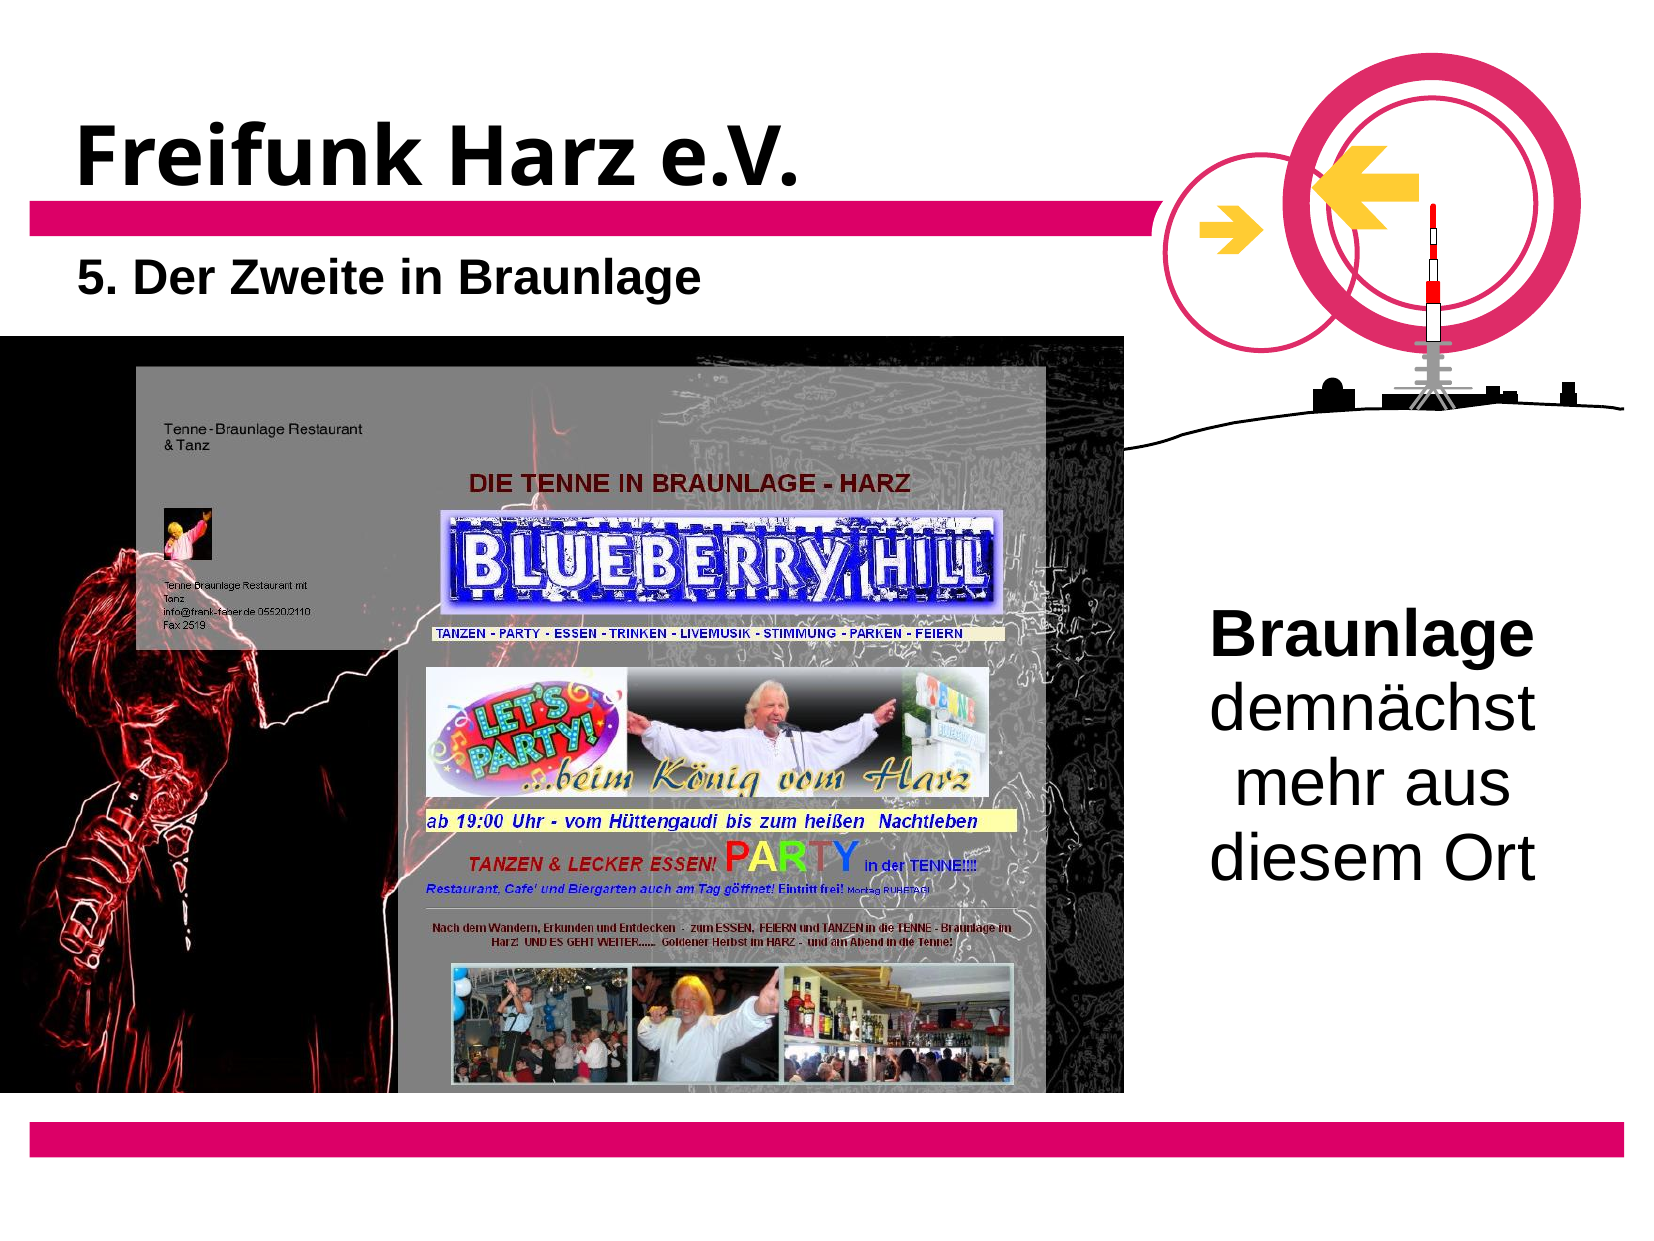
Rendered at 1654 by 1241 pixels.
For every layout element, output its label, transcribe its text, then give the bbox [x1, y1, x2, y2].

subtitle Braunlage demnächst mehr aus diesem Ort [1133, 472, 1613, 1093]
picture [0, 336, 1124, 1093]
text_box 5. Der Zweite in Braunlage [76, 218, 916, 337]
